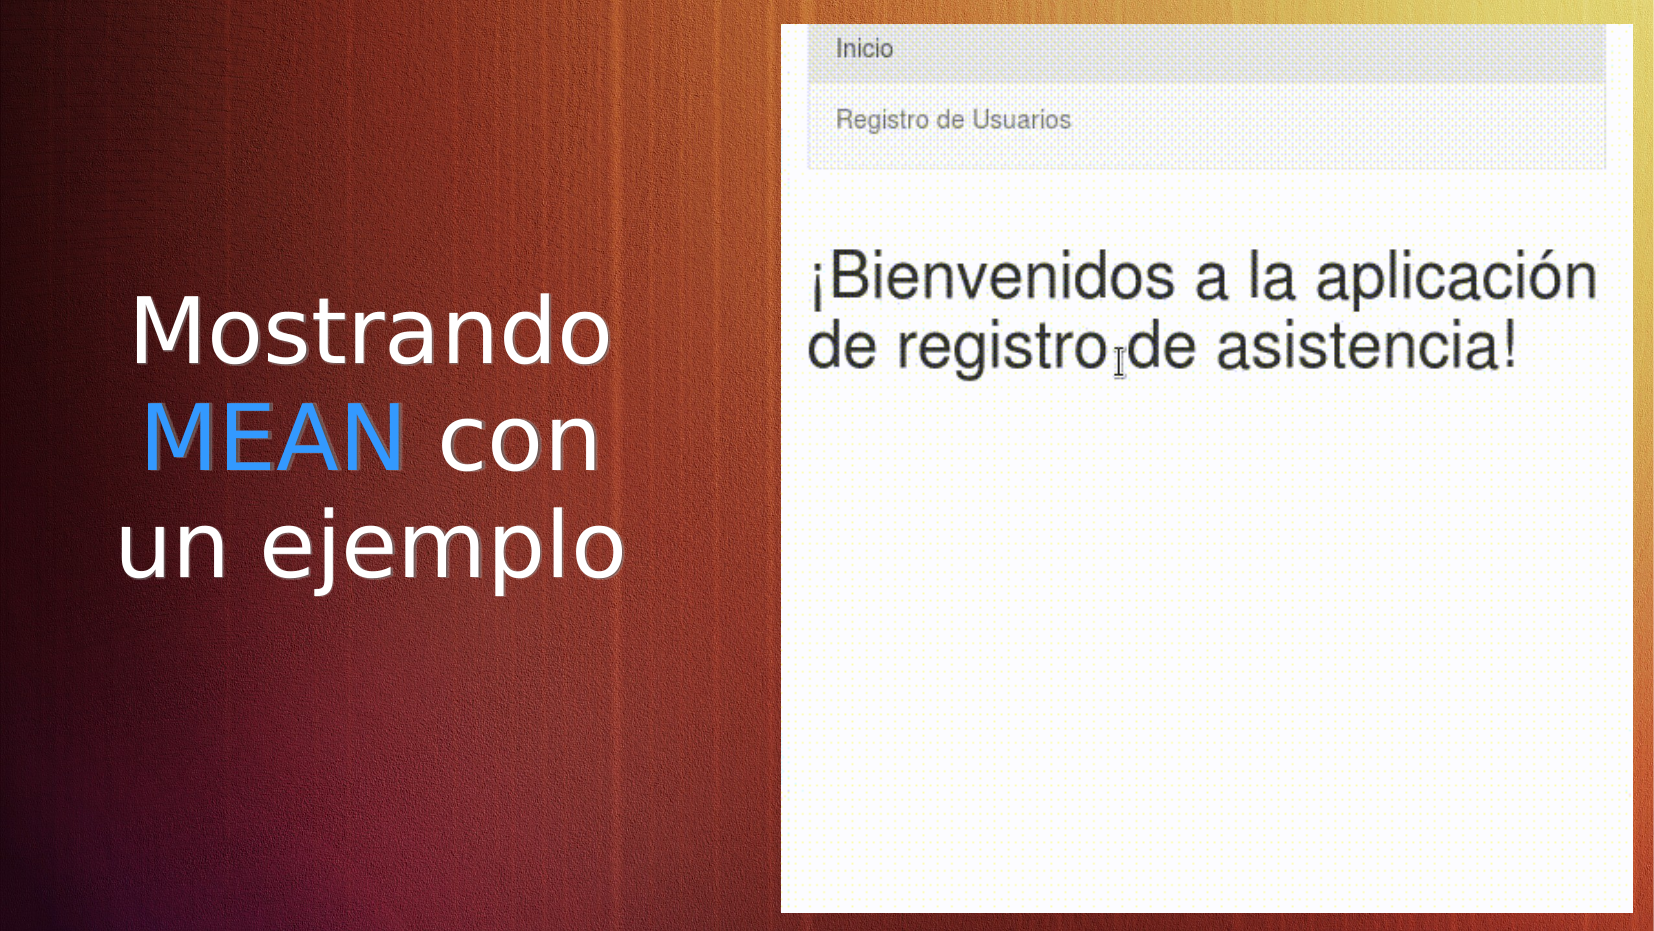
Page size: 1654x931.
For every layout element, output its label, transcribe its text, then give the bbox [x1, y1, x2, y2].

subtitle Mostrando MEAN con un ejemplo [82, 120, 661, 758]
picture [0, 0, 1654, 931]
